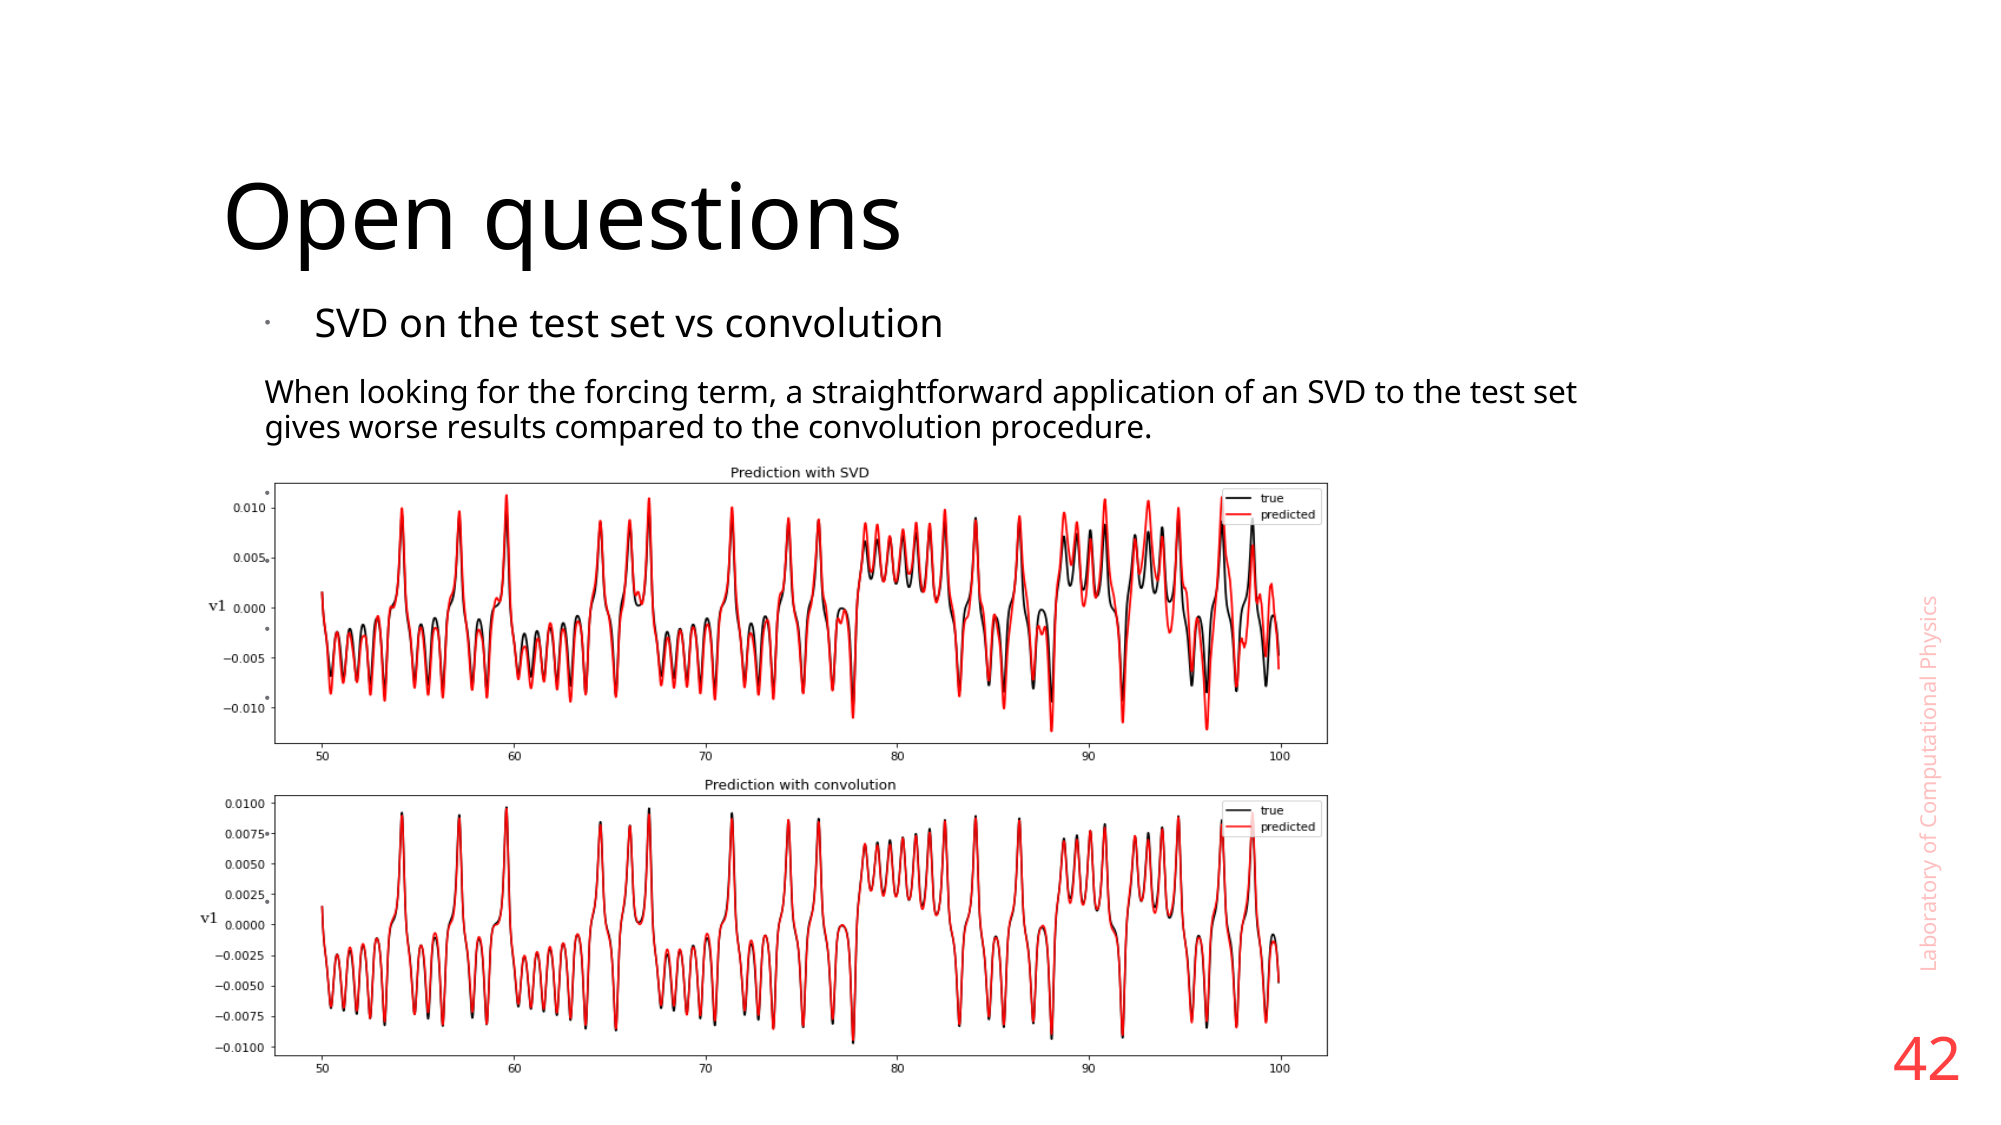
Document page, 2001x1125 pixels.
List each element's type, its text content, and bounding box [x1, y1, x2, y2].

footer Laboratory of Computational Physics [1897, 400, 1958, 988]
title Open questions [206, 60, 1797, 278]
picture [192, 459, 1329, 1081]
list SVD on the test set vs convolution When looking for the forcing term, a straightforward application of an SVD to the test set gives worse results compared to the convolution procedure. [206, 294, 1617, 455]
slide_number 42 [1852, 1012, 2000, 1110]
